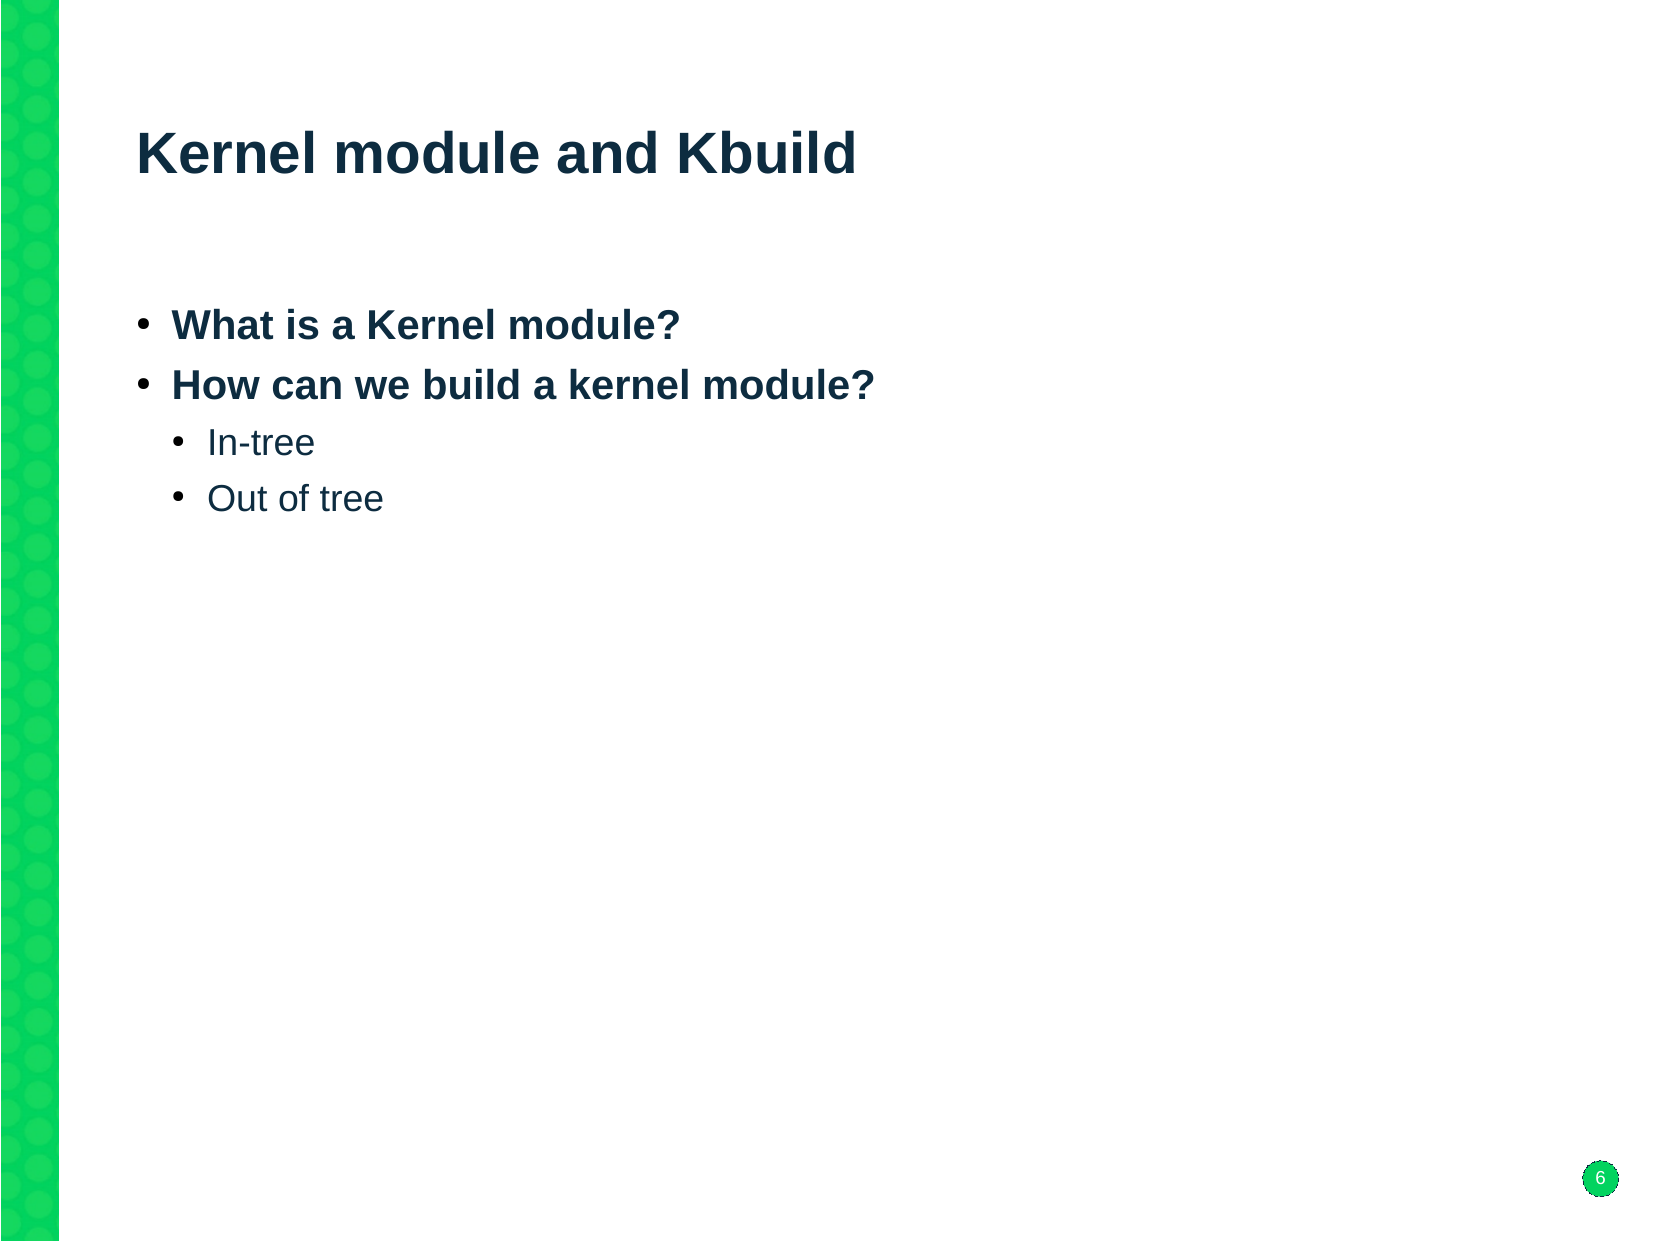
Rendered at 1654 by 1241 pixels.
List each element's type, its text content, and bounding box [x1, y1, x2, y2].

picture [1, 0, 59, 1241]
title Kernel module and Kbuild [121, 49, 1531, 257]
list What is a Kernel module? How can we build a kernel module? In-tree Out of tree [121, 290, 1531, 1100]
